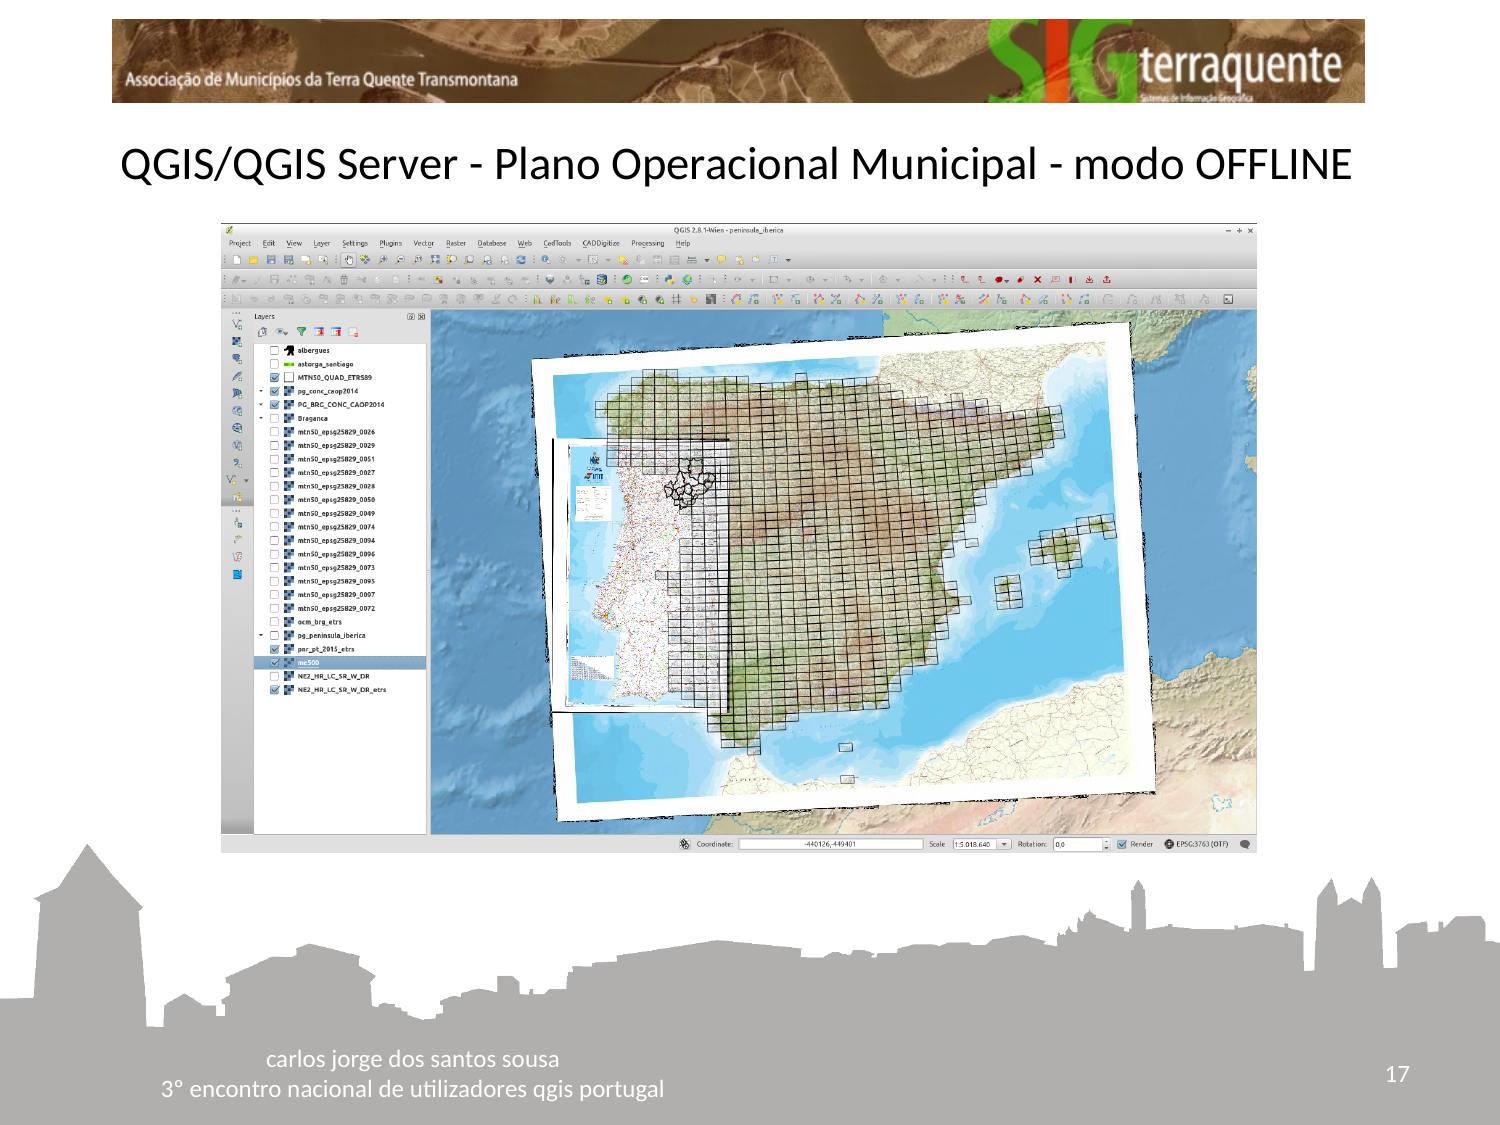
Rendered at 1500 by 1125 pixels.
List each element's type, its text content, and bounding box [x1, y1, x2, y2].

title QGIS/QGIS Server - Plano Operacional Municipal - modo OFFLINE [63, 102, 1414, 220]
picture [0, 223, 1500, 1125]
picture [112, 19, 1365, 103]
text_box carlos jorge dos santos sousa 3º encontro nacional de utilizadores qgis portugal [106, 1042, 721, 1103]
text_box <número> [1074, 1042, 1425, 1103]
